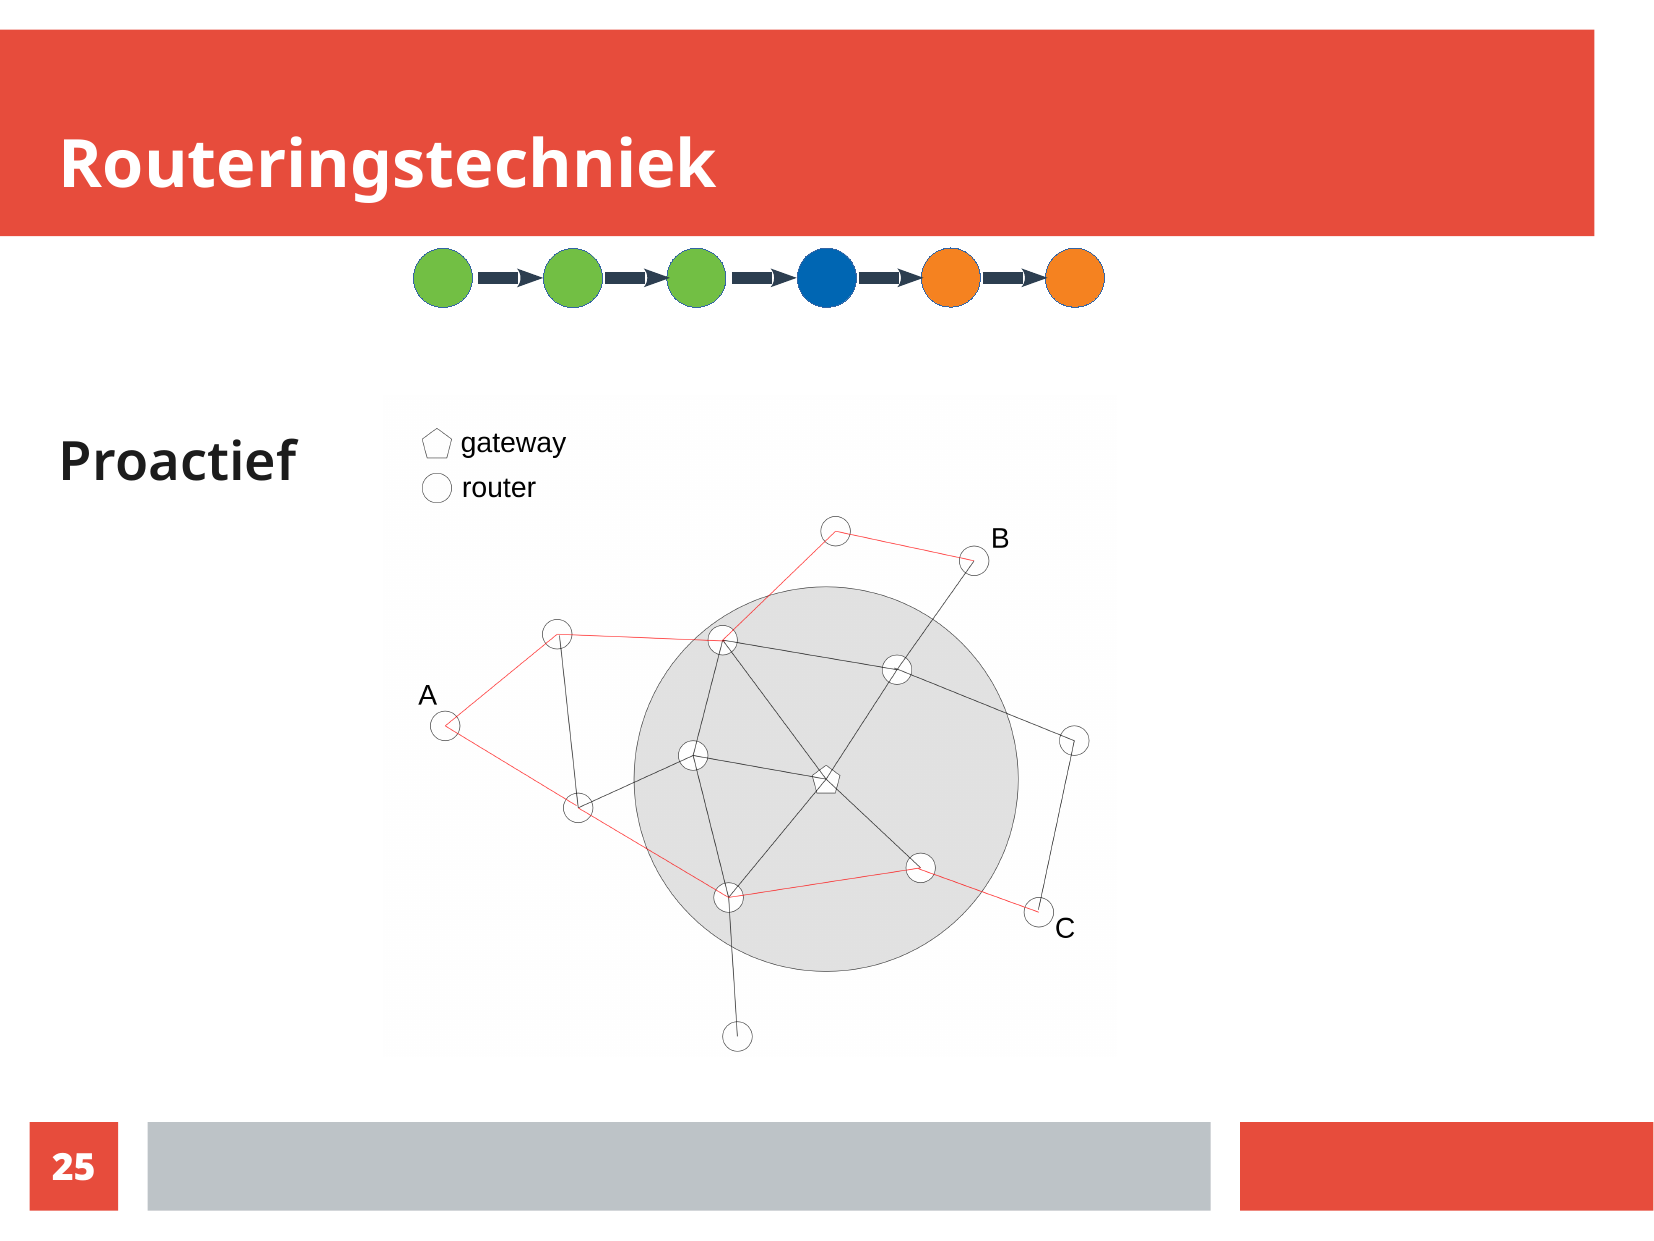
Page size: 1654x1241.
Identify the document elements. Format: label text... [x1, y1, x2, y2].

text_box [921, 247, 981, 308]
text_box [797, 248, 857, 308]
text_box [1045, 248, 1105, 308]
title Routeringstechniek [59, 59, 1595, 207]
list Proactief [59, 324, 1565, 1093]
text_box [543, 248, 603, 308]
text_box [413, 248, 473, 308]
text_box [666, 248, 726, 308]
picture [383, 395, 1117, 1057]
